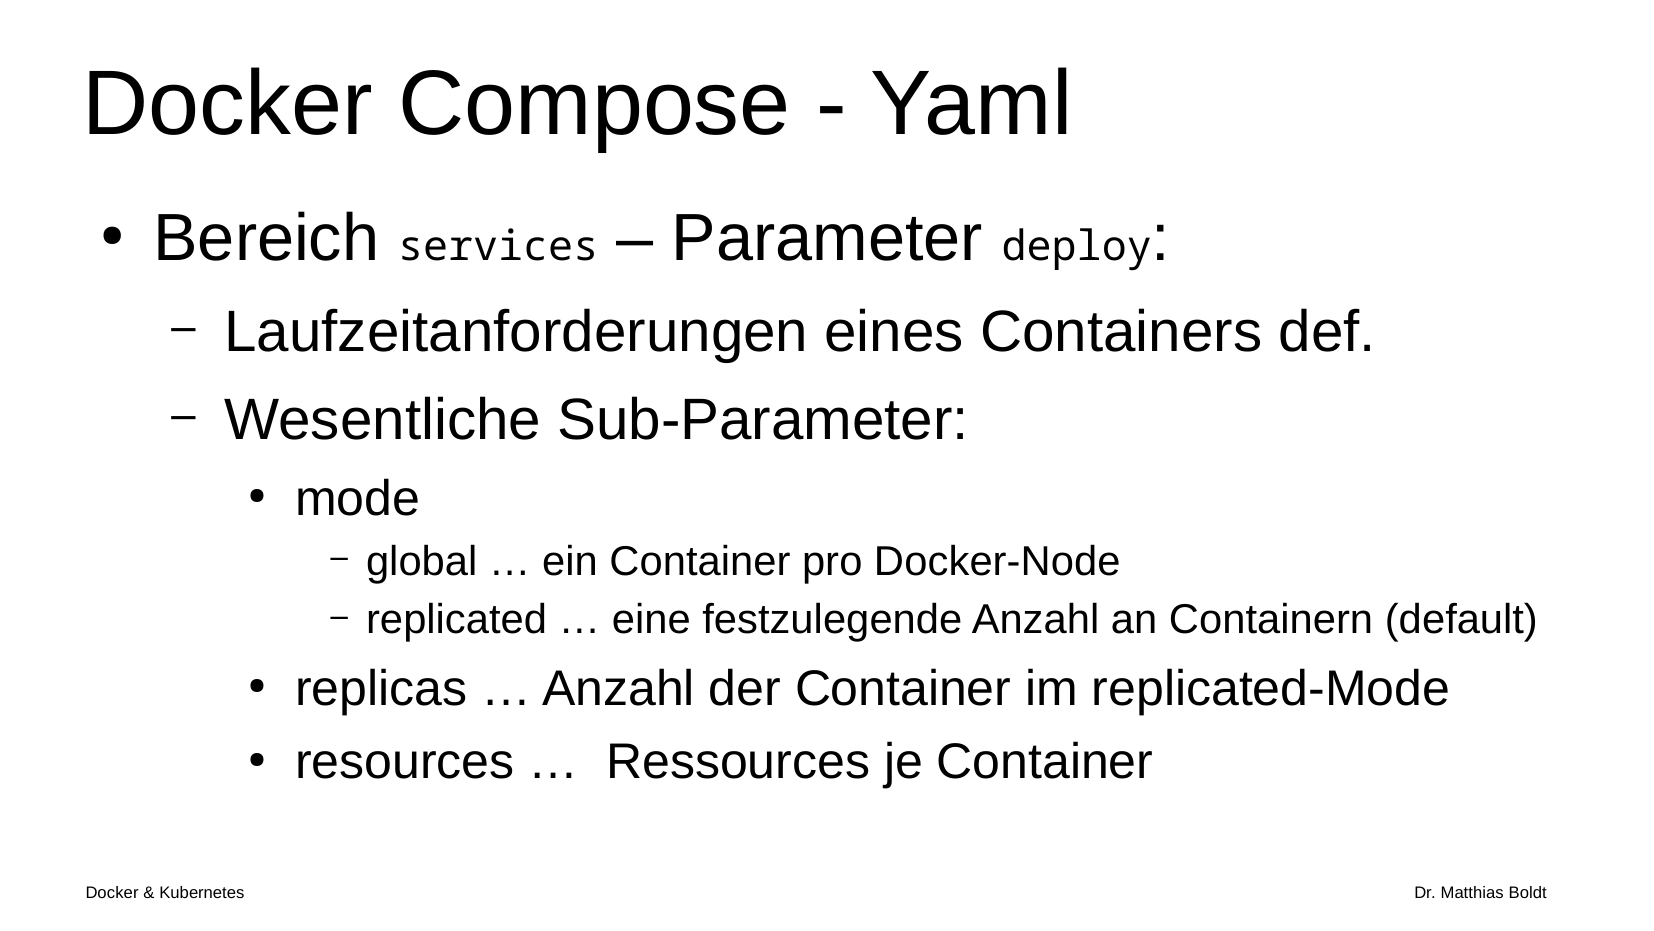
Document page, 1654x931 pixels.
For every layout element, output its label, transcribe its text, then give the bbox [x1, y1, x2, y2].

list Bereich services – Parameter deploy: Laufzeitanforderungen eines Containers def. Wesentliche Sub-Parameter: mode global … ein Container pro Docker-Node replicated … eine festzulegende Anzahl an Containern (default) replicas … Anzahl der Container im replicated-Mode resources … Ressources je Container [82, 199, 1595, 851]
text_box Docker & Kubernetes Dr. Matthias Boldt [70, 875, 1563, 910]
title Docker Compose - Yaml [82, 25, 1571, 181]
